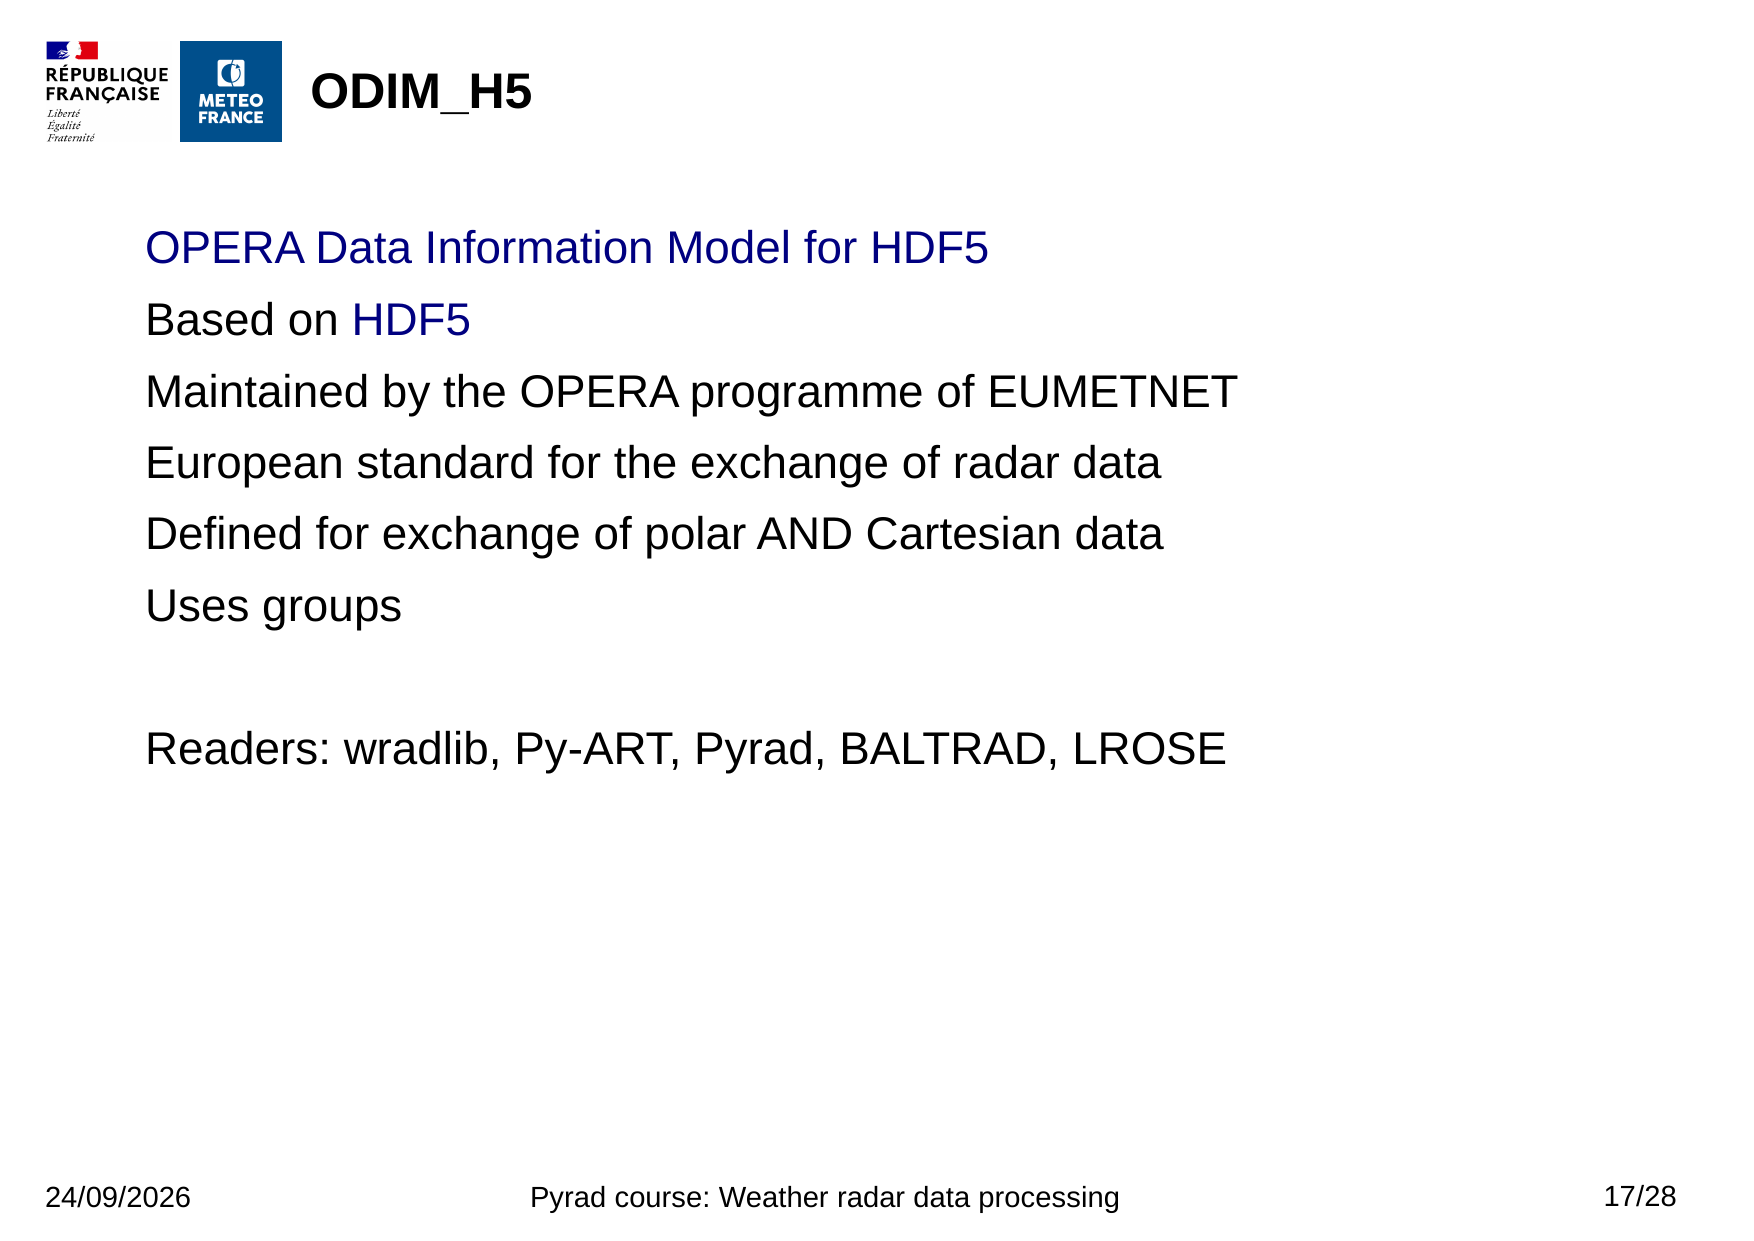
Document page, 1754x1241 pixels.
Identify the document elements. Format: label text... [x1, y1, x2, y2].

picture [46, 41, 172, 142]
picture [180, 41, 282, 142]
list OPERA Data Information Model for HDF5 Based on HDF5 Maintained by the OPERA programme of EUMETNET European standard for the exchange of radar data Defined for exchange of polar AND Cartesian data Uses groups Readers: wradlib, Py-ART, Pyrad, BALTRAD, LROSE [44, 222, 1712, 1118]
title ODIM_H5 [310, 40, 1697, 142]
